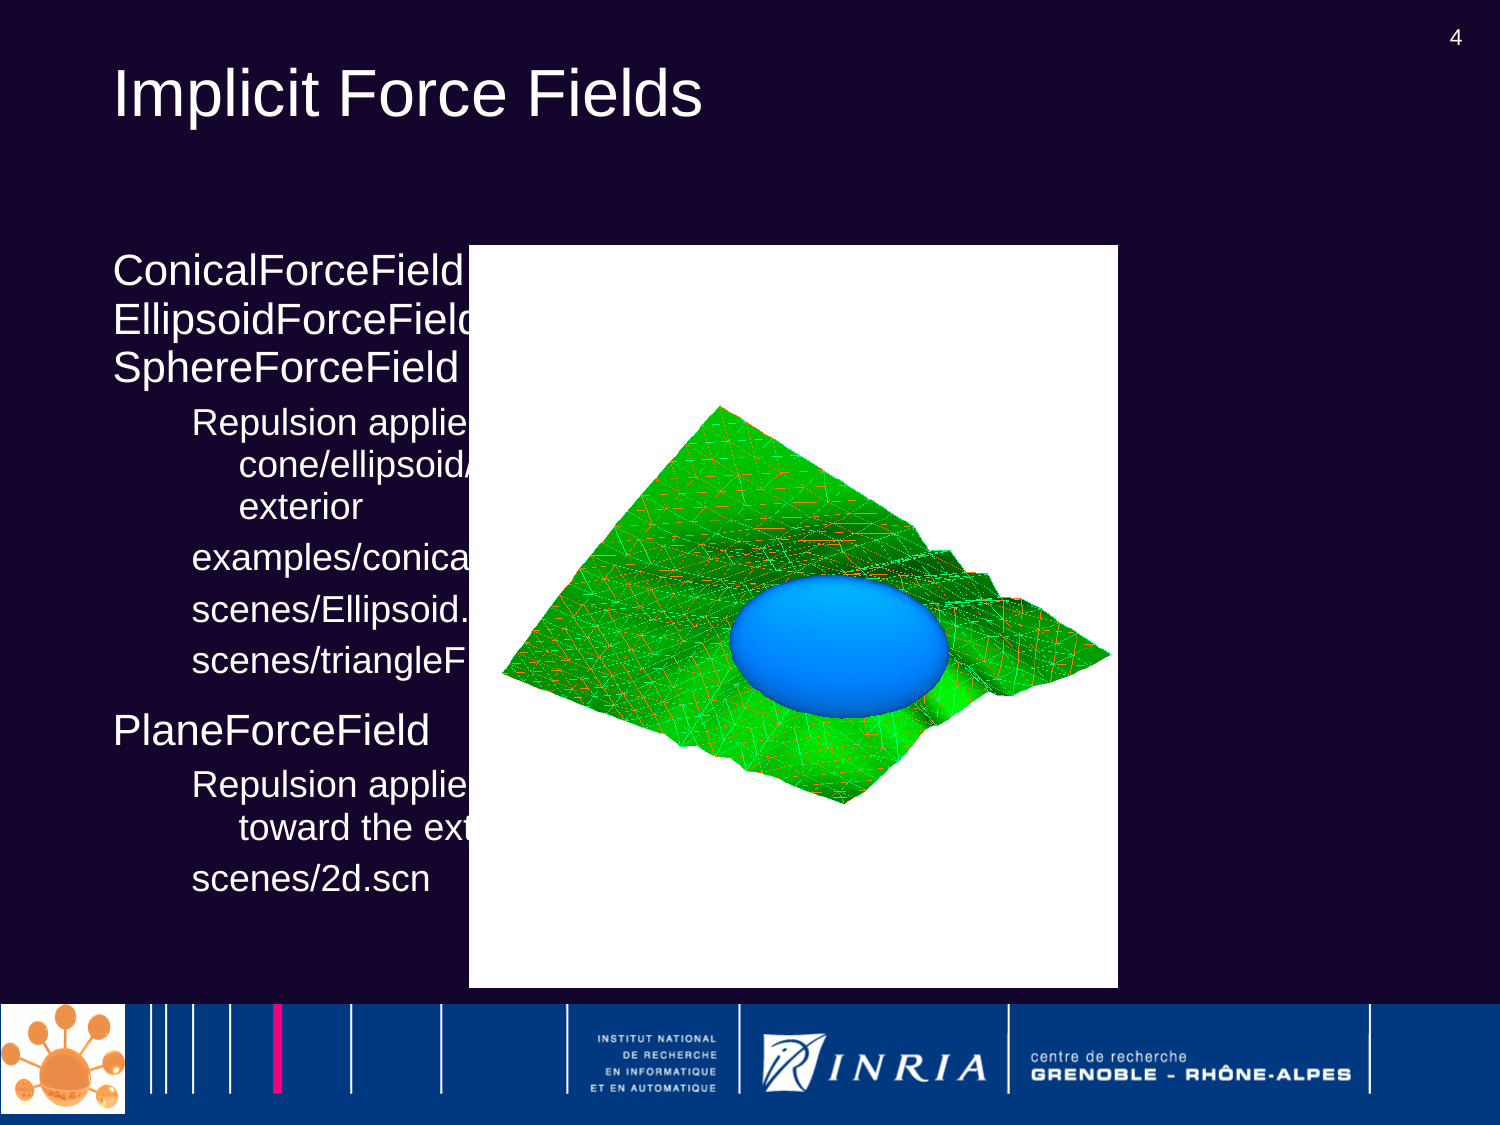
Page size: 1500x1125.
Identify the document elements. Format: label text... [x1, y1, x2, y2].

picture [422, 245, 1468, 988]
picture [0, 1004, 1500, 1125]
list ConicalForceField EllipsoidForceField SphereForceField Repulsion applied by a cone/ellipsoid/sphere toward the exterior examples/conicalFF.scn scenes/Ellipsoid.scn scenes/triangleFEMSphere.scn PlaneForceField Repulsion applied by a plane toward the exterior (half-space) scenes/2d.scn [112, 245, 422, 973]
title Implicit Force Fields [112, 0, 1474, 188]
